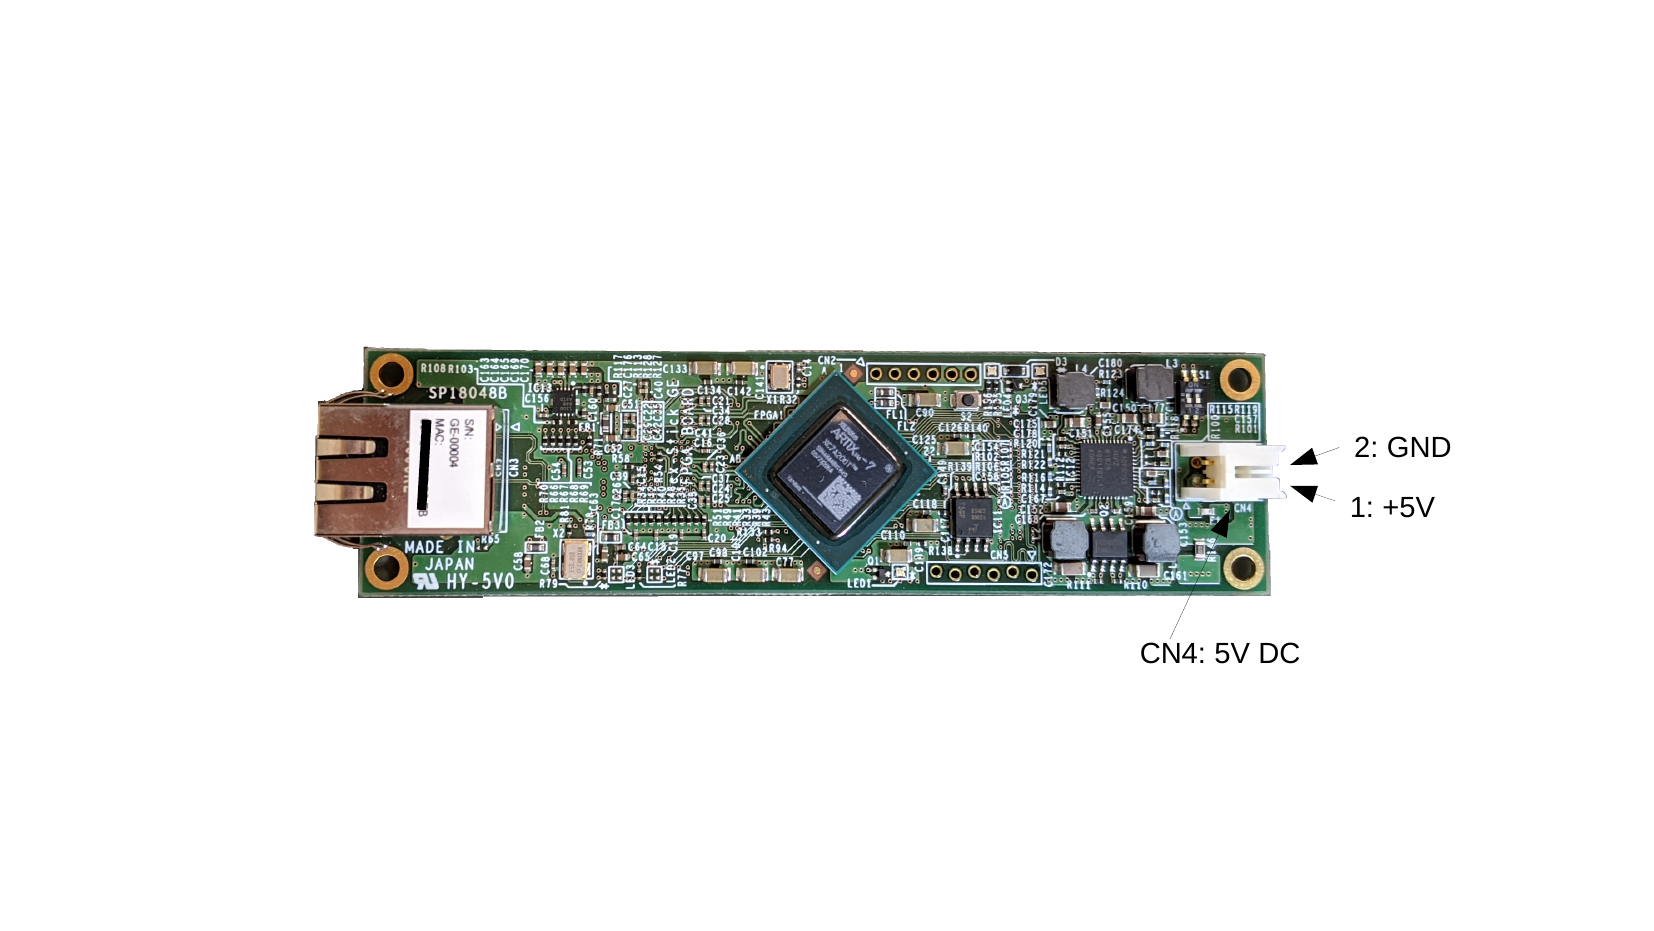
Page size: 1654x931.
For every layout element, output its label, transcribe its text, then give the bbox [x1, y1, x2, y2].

picture [254, 299, 1335, 640]
text_box CN4: 5V DC [1124, 630, 1316, 678]
text_box 1: +5V [1334, 483, 1451, 531]
text_box 2: GND [1339, 423, 1467, 472]
